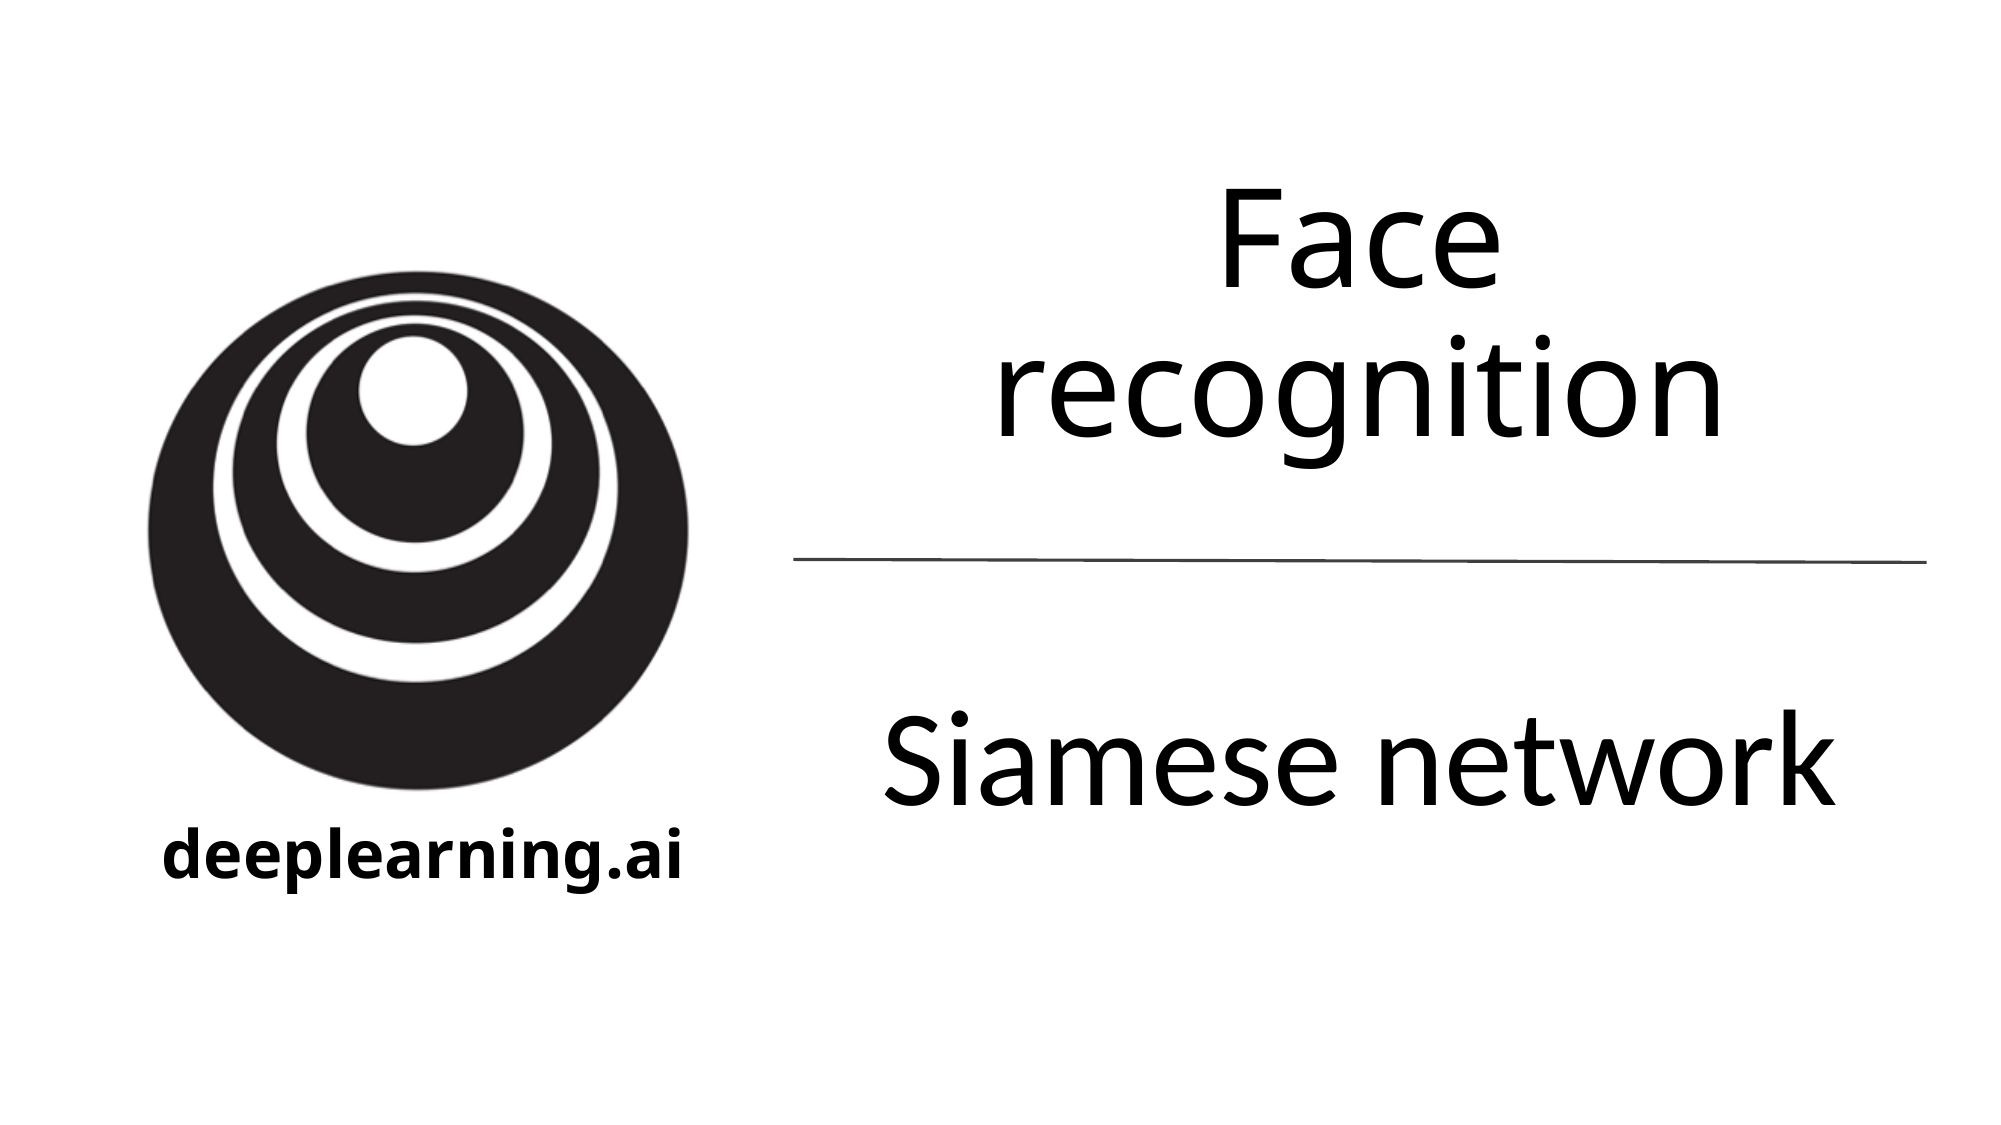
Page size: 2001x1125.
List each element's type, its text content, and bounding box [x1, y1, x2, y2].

picture [108, 234, 739, 768]
text_box Siamese network [799, 660, 1921, 843]
text_box [179, 194, 669, 702]
title Face recognition [848, 161, 1872, 462]
text_box deeplearning.ai [56, 768, 790, 901]
